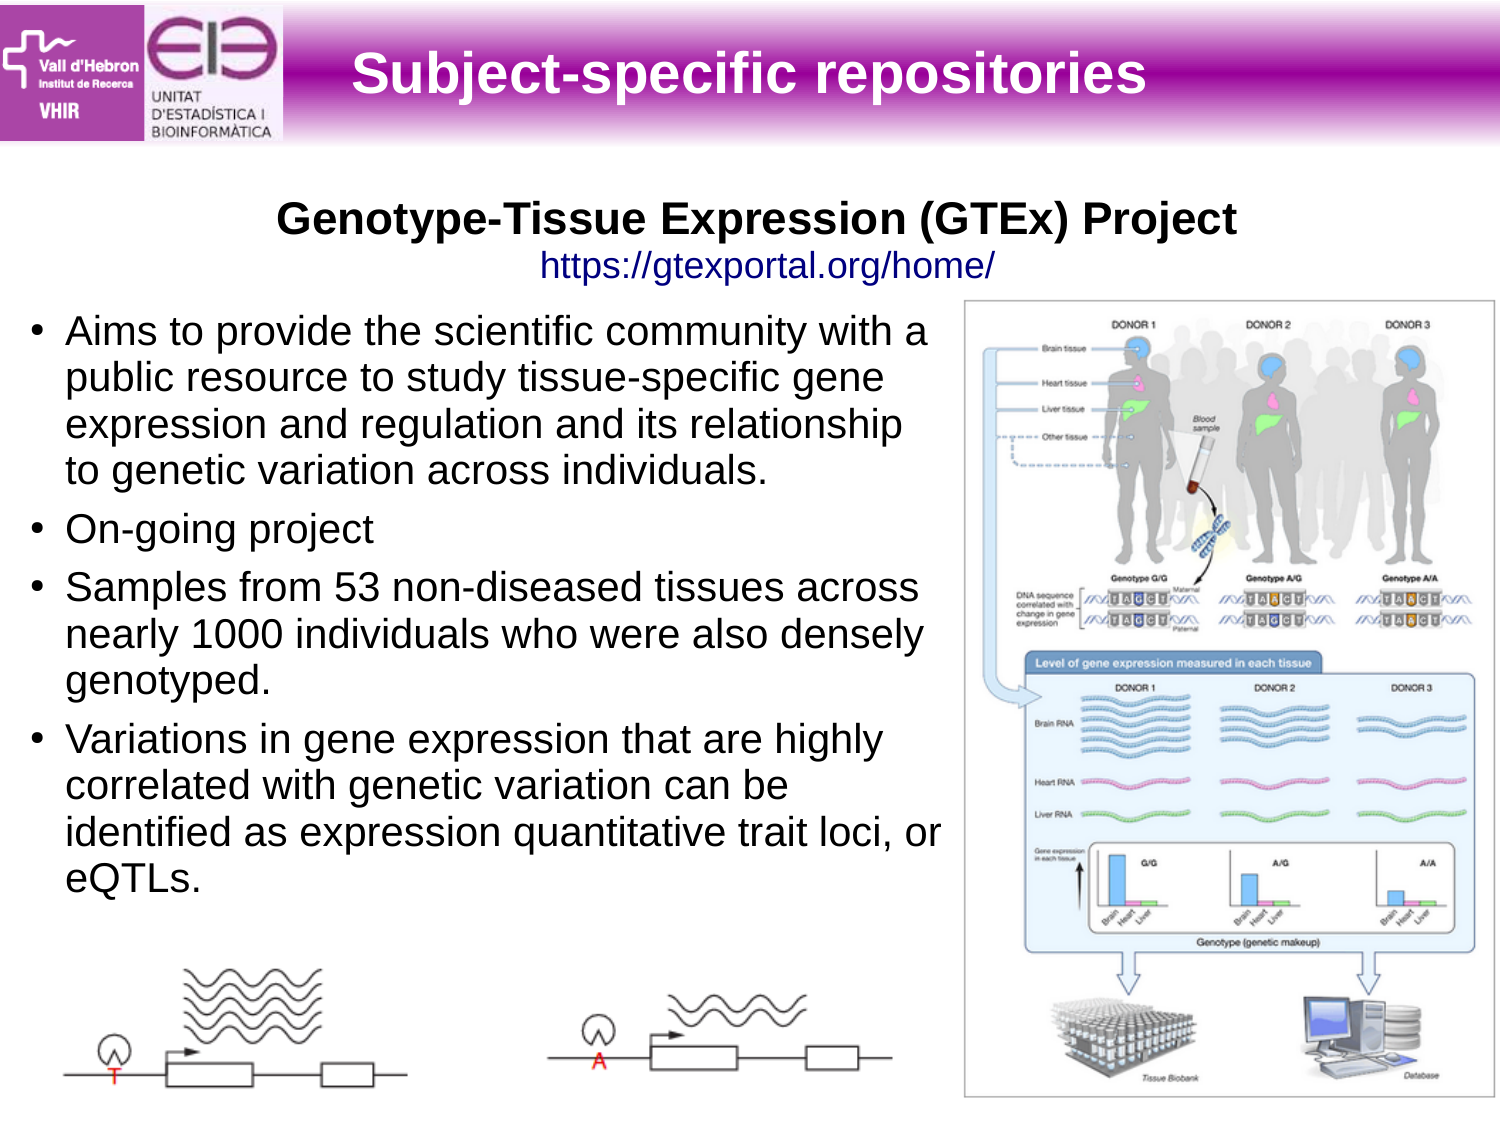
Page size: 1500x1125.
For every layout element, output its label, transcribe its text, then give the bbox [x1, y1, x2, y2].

picture [60, 942, 435, 1111]
text_box Subject-specific repositories [0, 0, 1500, 148]
text_box Aims to provide the scientific community with a public resource to study tissue-specific gene expression and regulation and its relationship to genetic variation across individuals. On-going project Samples from 53 non-diseased tissues across nearly 1000 individuals who were also densely genotyped. Variations in gene expression that are highly correlated with genetic variation can be identified as expression quantitative trait loci, or eQTLs. [15, 299, 961, 1125]
picture [0, 5, 284, 141]
picture [960, 296, 1500, 1103]
text_box Genotype-Tissue Expression (GTEx) Project https://gtexportal.org/home/ [262, 160, 1274, 294]
picture [544, 977, 920, 1111]
